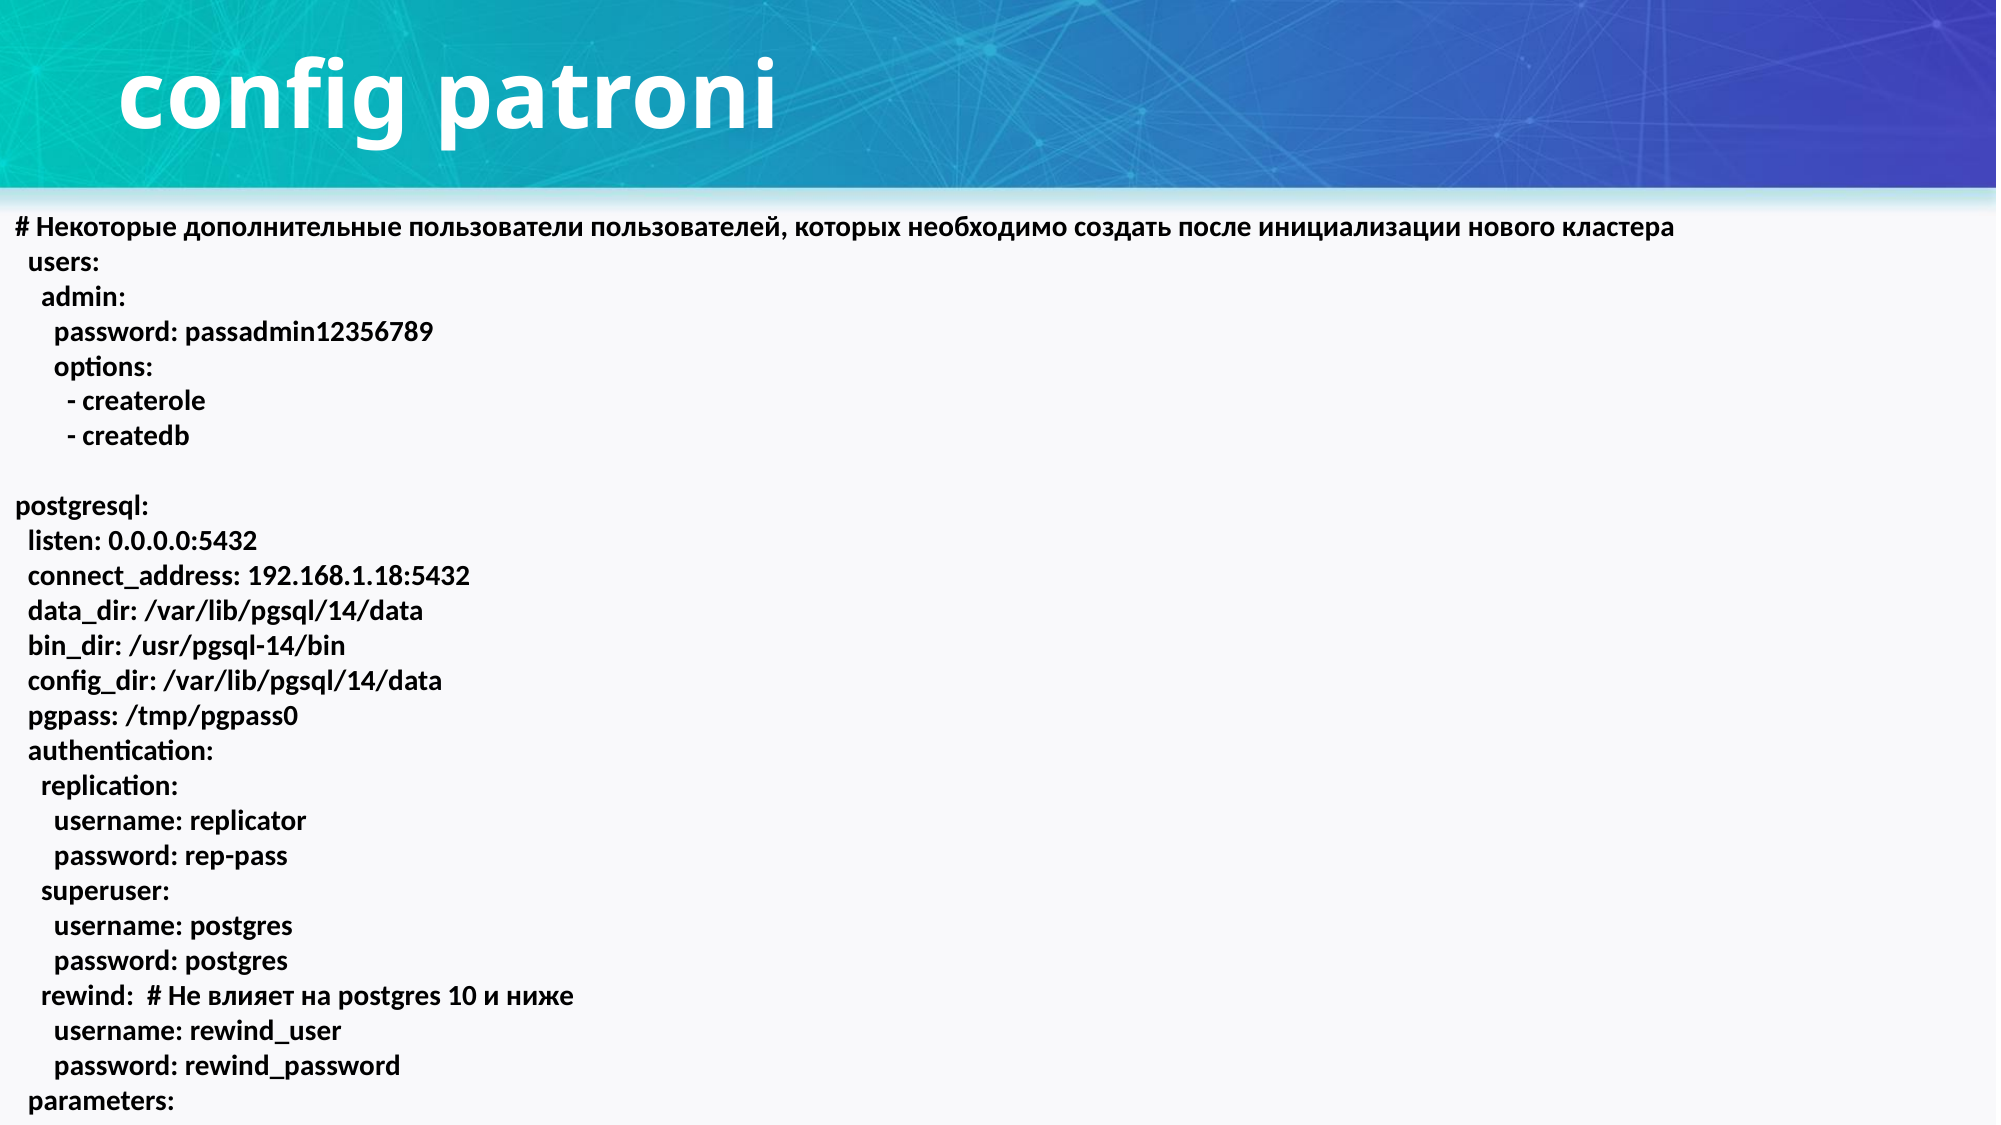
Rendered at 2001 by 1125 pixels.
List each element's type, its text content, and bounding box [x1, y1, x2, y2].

text_box config patroni [117, 57, 1882, 140]
picture [0, 0, 1996, 191]
text_box config patroni [455, 87, 475, 118]
text_box # Некоторые дополнительные пользователи пользователей, которых необходимо создать после инициализации нового кластера users: admin: password: passadmin12356789 options: - createrole - createdb postgresql: listen: 0.0.0.0:5432 connect_address: 192.168.1.18:5432 data_dir: /var/lib/pgsql/14/data bin_dir: /usr/pgsql-14/bin config_dir: /var/lib/pgsql/14/data pgpass: /tmp/pgpass0 authentication: replication: username: replicator password: rep-pass superuser: username: postgres password: postgres rewind: # Не влияет на postgres 10 и ниже username: rewind_user password: rewind_password parameters: [0, 191, 2000, 1125]
text_box config patroni [368, 87, 389, 118]
